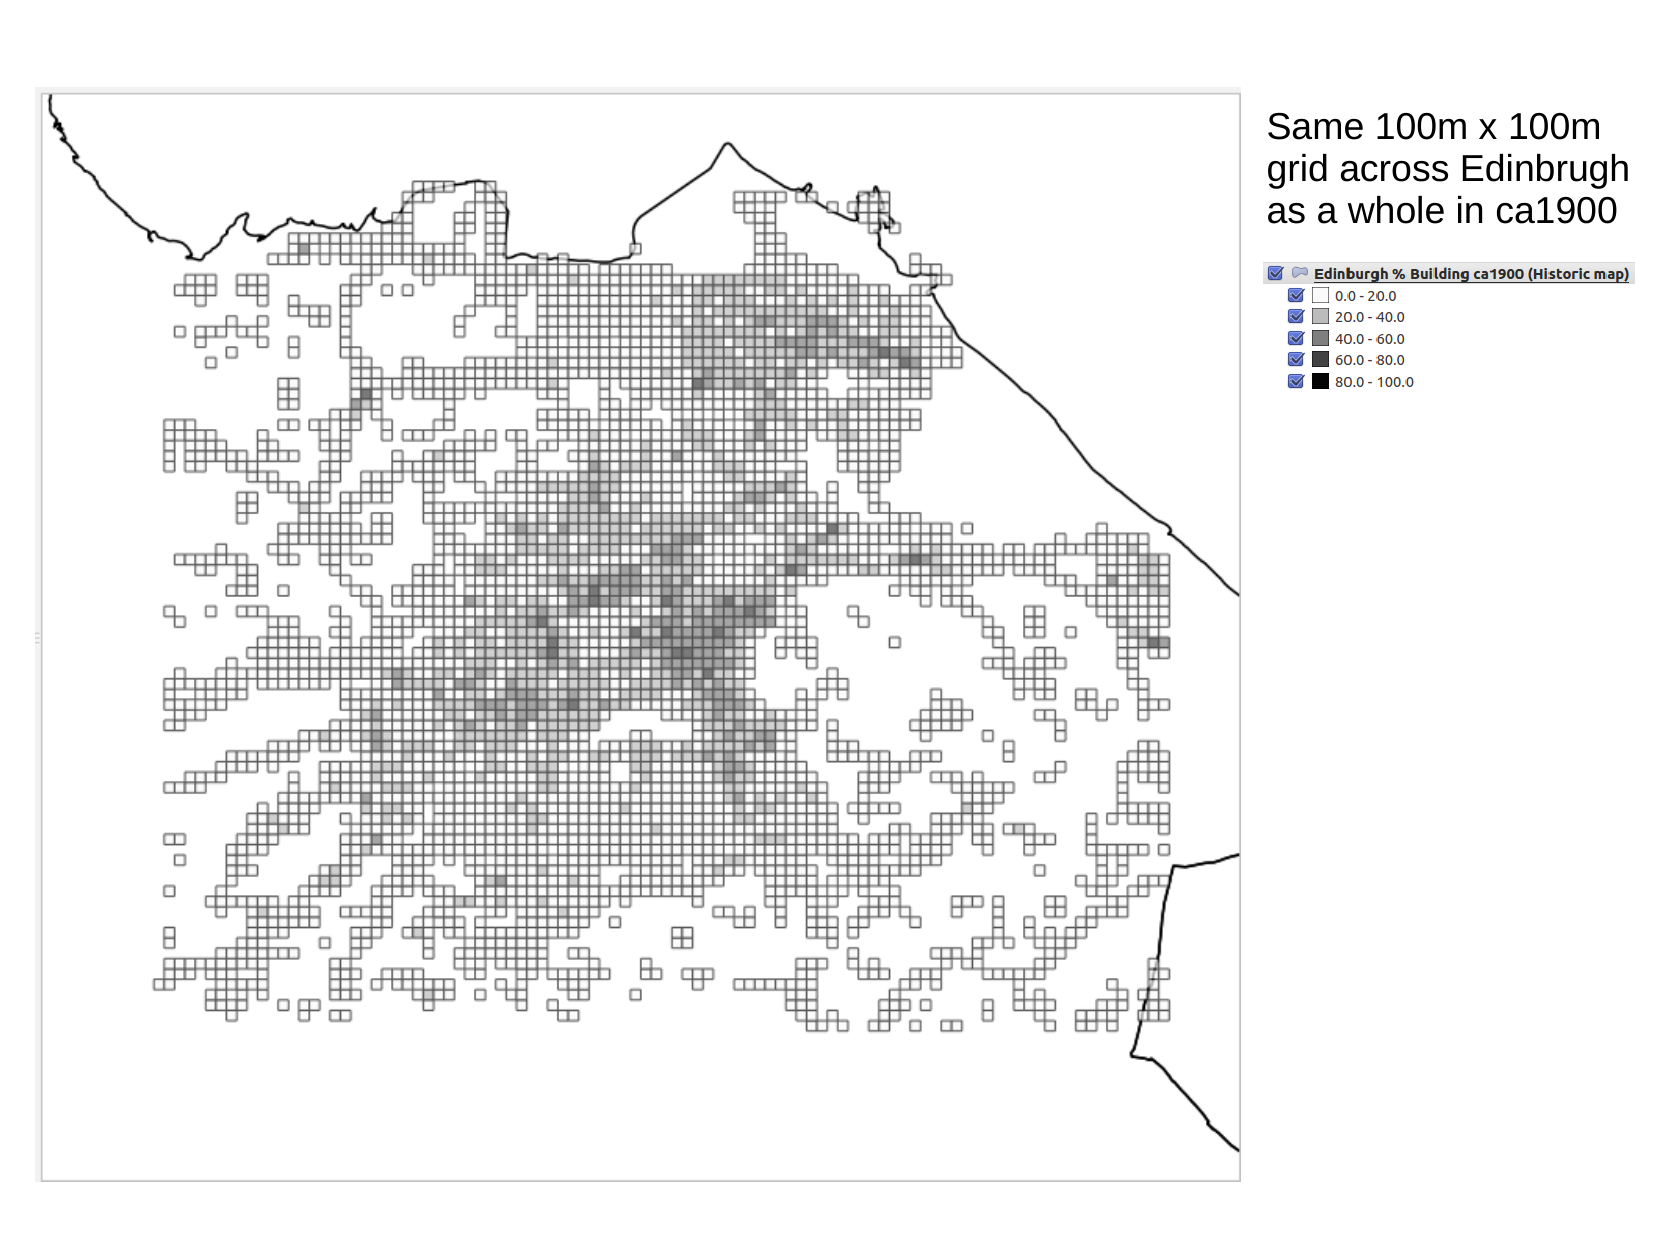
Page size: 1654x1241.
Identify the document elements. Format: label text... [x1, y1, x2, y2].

picture [35, 87, 1241, 1182]
picture [1263, 365, 1635, 393]
text_box Same 100m x 100m grid across Edinbrugh as a whole in ca1900 [1251, 98, 1654, 365]
